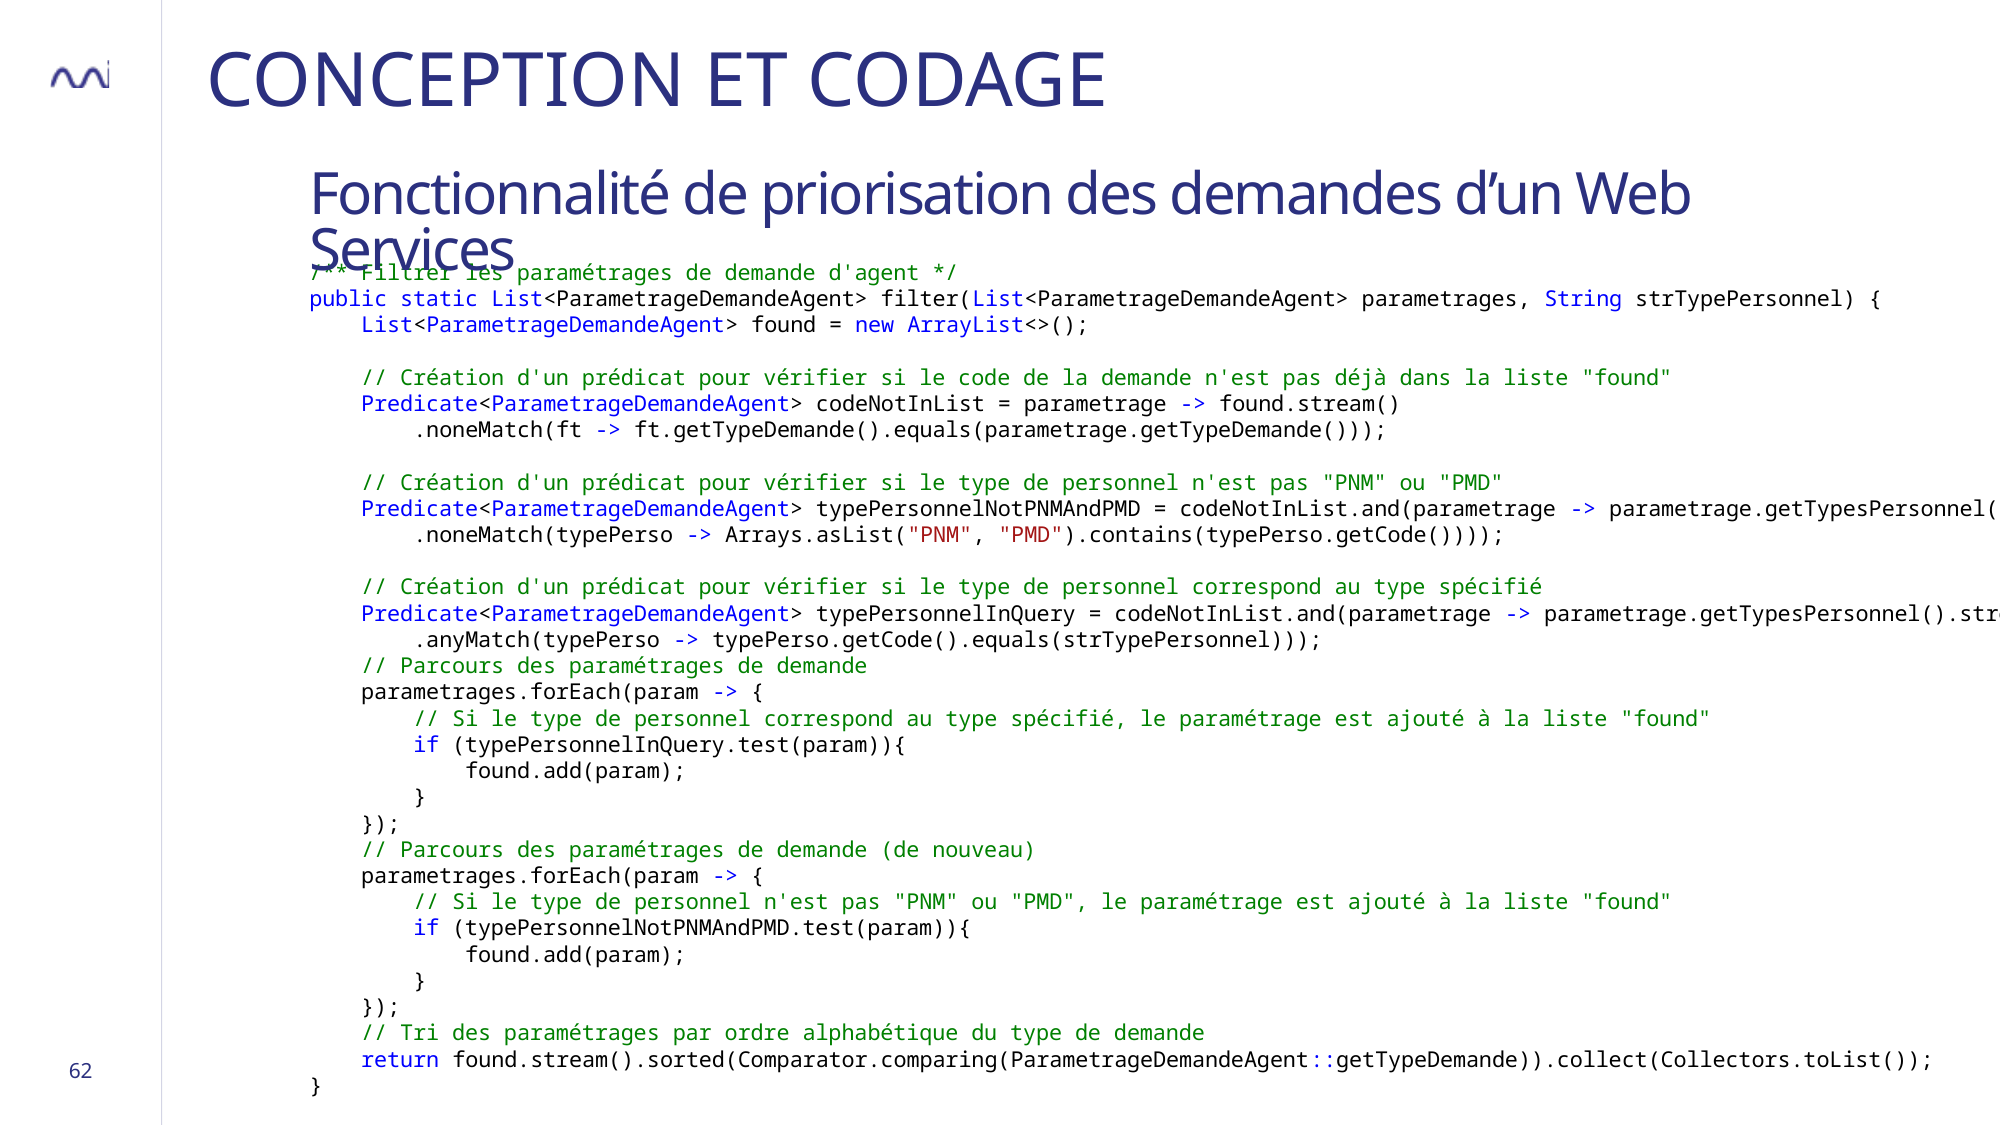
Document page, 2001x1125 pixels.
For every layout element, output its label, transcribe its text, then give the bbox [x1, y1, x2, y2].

text_box CONCEPTION ET CODAGE [191, 23, 1192, 130]
text_box Fonctionnalité de priorisation des demandes d’un Web Services [294, 161, 1848, 252]
text_box 62 [38, 1052, 123, 1091]
text_box /** Filtrer les paramétrages de demande d'agent */ public static List<ParametrageDemandeAgent> filter(List<ParametrageDemandeAgent> parametrages, String strTypePersonnel) { List<ParametrageDemandeAgent> found = new ArrayList<>(); // Création d'un prédicat pour vérifier si le code de la demande n'est pas déjà dans la liste "found" Predicate<ParametrageDemandeAgent> codeNotInList = parametrage -> found.stream() .noneMatch(ft -> ft.getTypeDemande().equals(parametrage.getTypeDemande())); // Création d'un prédicat pour vérifier si le type de personnel n'est pas "PNM" ou "PMD" Predicate<ParametrageDemandeAgent> typePersonnelNotPNMAndPMD = codeNotInList.and(parametrage -> parametrage.getTypesPersonnel().stream() .noneMatch(typePerso -> Arrays.asList("PNM", "PMD").contains(typePerso.getCode()))); // Création d'un prédicat pour vérifier si le type de personnel correspond au type spécifié Predicate<ParametrageDemandeAgent> typePersonnelInQuery = codeNotInList.and(parametrage -> parametrage.getTypesPersonnel().stream() .anyMatch(typePerso -> typePerso.getCode().equals(strTypePersonnel))); // Parcours des paramétrages de demande parametrages.forEach(param -> { // Si le type de personnel correspond au type spécifié, le paramétrage est ajouté à la liste "found" if (typePersonnelInQuery.test(param)){ found.add(param); } }); // Parcours des paramétrages de demande (de nouveau) parametrages.forEach(param -> { // Si le type de personnel n'est pas "PNM" ou "PMD", le paramétrage est ajouté à la liste "found" if (typePersonnelNotPNMAndPMD.test(param)){ found.add(param); } }); // Tri des paramétrages par ordre alphabétique du type de demande return found.stream().sorted(Comparator.comparing(ParametrageDemandeAgent::getTypeDemande)).collect(Collectors.toList()); } [294, 251, 2000, 1125]
